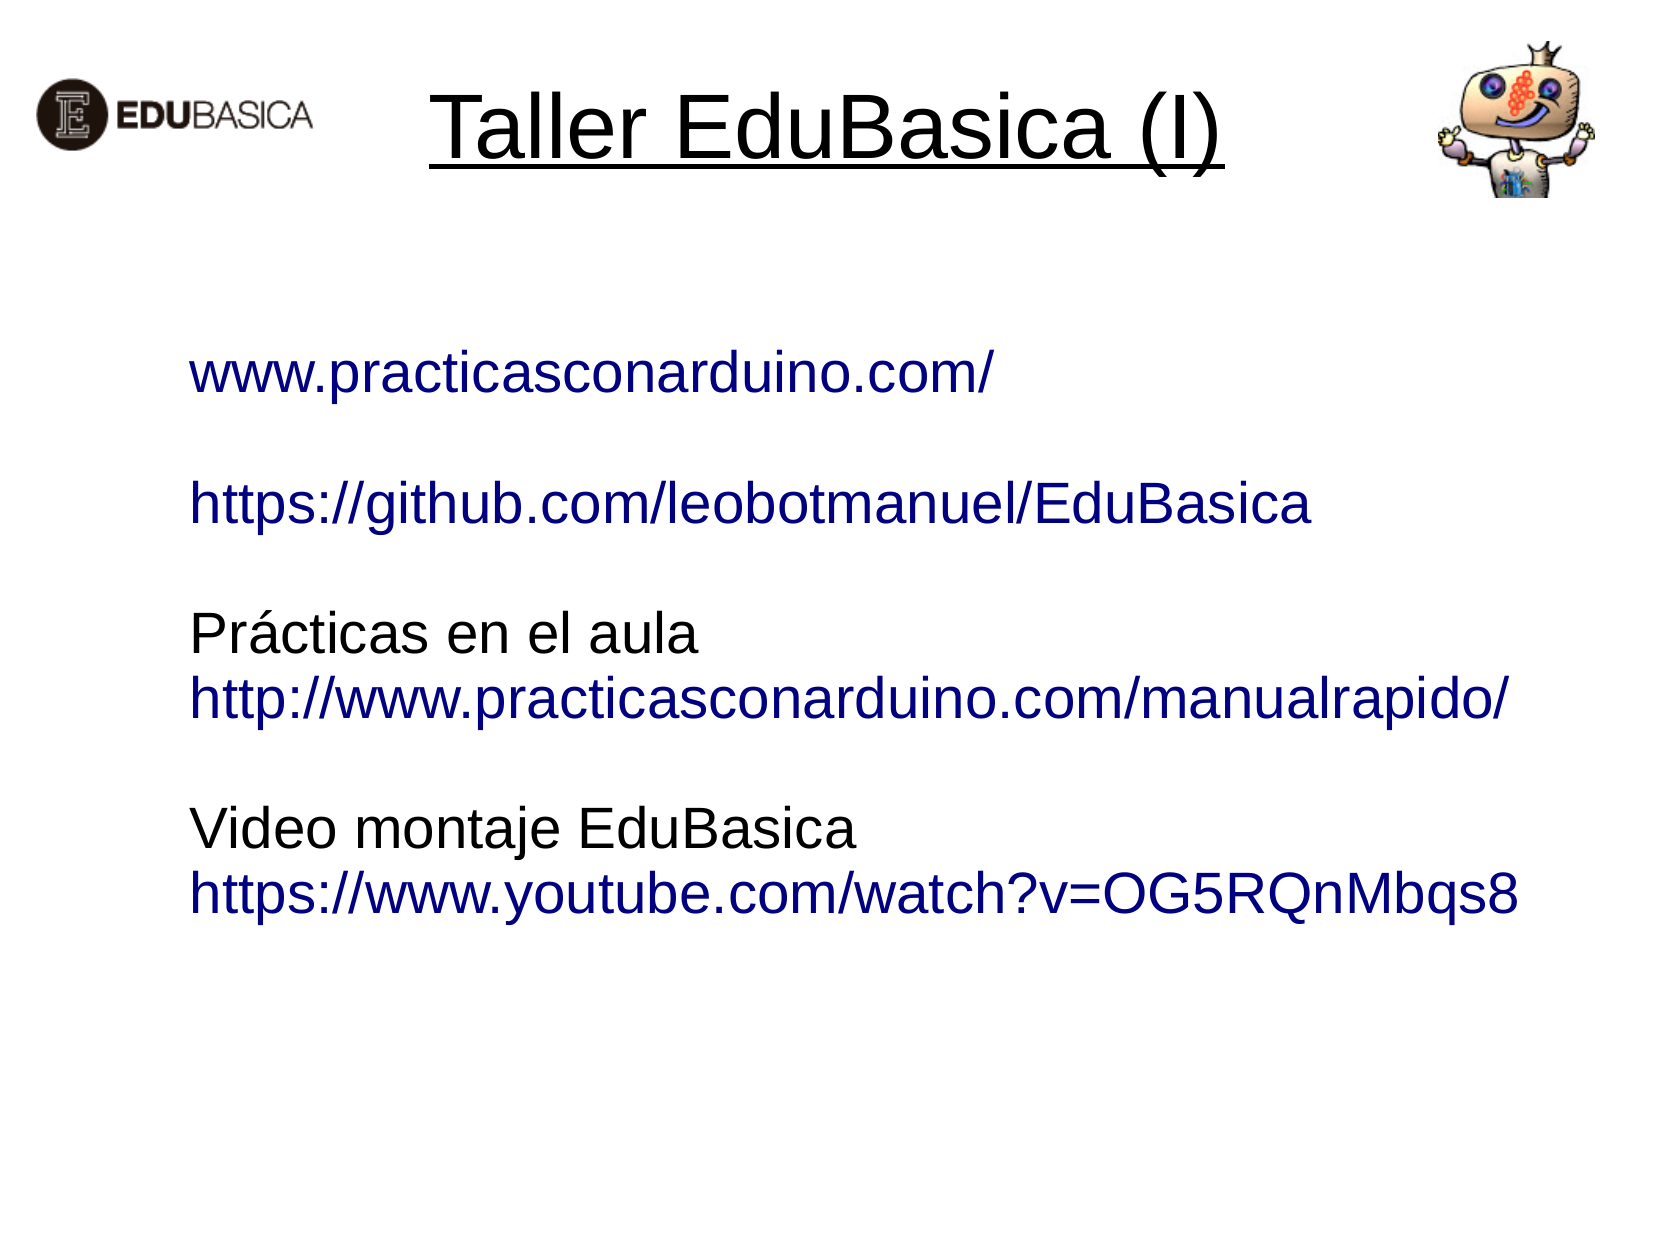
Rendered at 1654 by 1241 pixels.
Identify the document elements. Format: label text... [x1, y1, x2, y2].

title Taller EduBasica (I) [82, 23, 1571, 231]
picture [35, 77, 316, 154]
picture [1438, 41, 1595, 198]
text_box www.practicasconarduino.com/ https://github.com/leobotmanuel/EduBasica Prácticas en el aula http://www.practicasconarduino.com/manualrapido/ Video montaje EduBasica https://www.youtube.com/watch?v=OG5RQnMbqs8 [175, 332, 1560, 1123]
